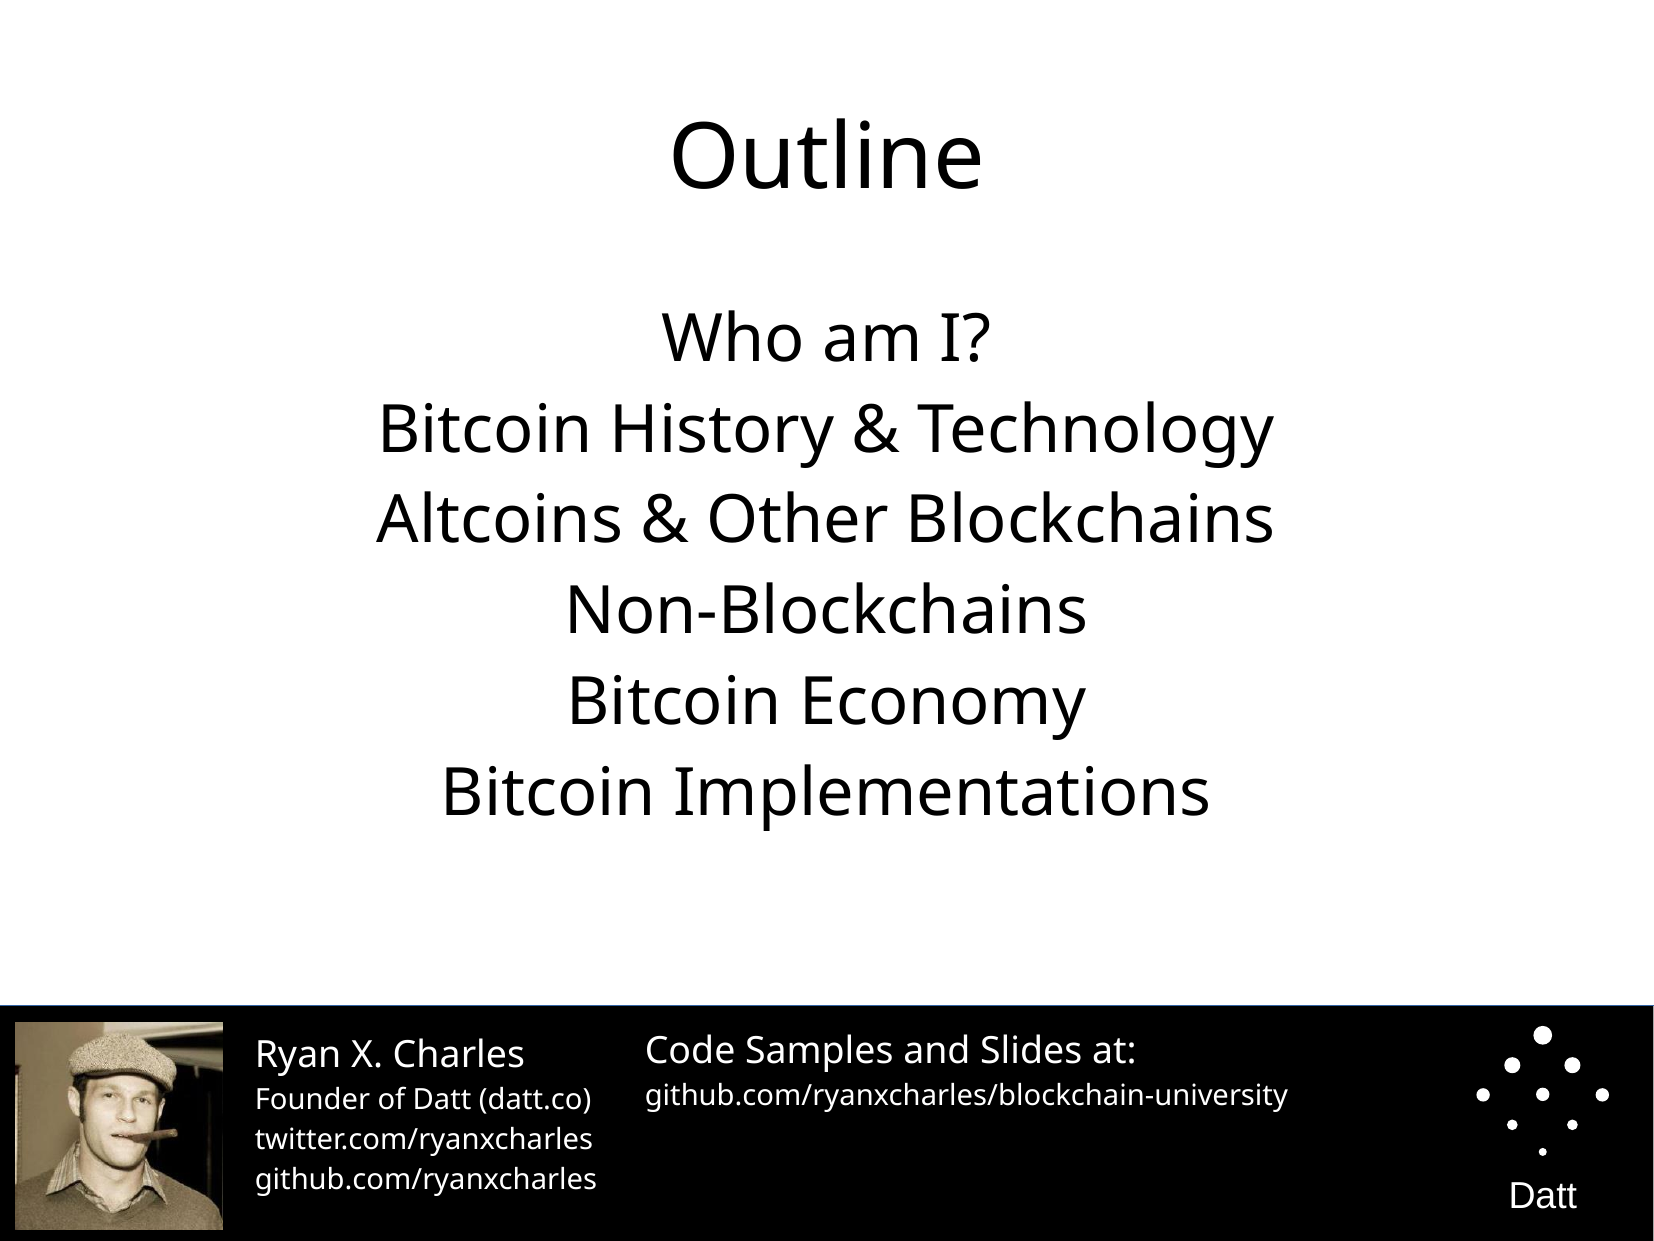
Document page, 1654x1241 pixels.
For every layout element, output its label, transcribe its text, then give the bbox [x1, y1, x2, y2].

picture [1475, 1023, 1611, 1159]
text_box Code Samples and Slides at: github.com/ryanxcharles/blockchain-university [630, 1015, 1403, 1156]
text_box Ryan X. Charles Founder of Datt (datt.co) twitter.com/ryanxcharles github.com/ryanxcharles [240, 1020, 976, 1241]
picture [15, 1022, 223, 1231]
title Outline [82, 49, 1571, 257]
text_box [0, 1005, 1654, 1241]
subtitle Who am I? Bitcoin History & Technology Altcoins & Other Blockchains Non-Blockchains Bitcoin Economy Bitcoin Implementations [82, 290, 1571, 991]
text_box Datt [1452, 1167, 1633, 1241]
